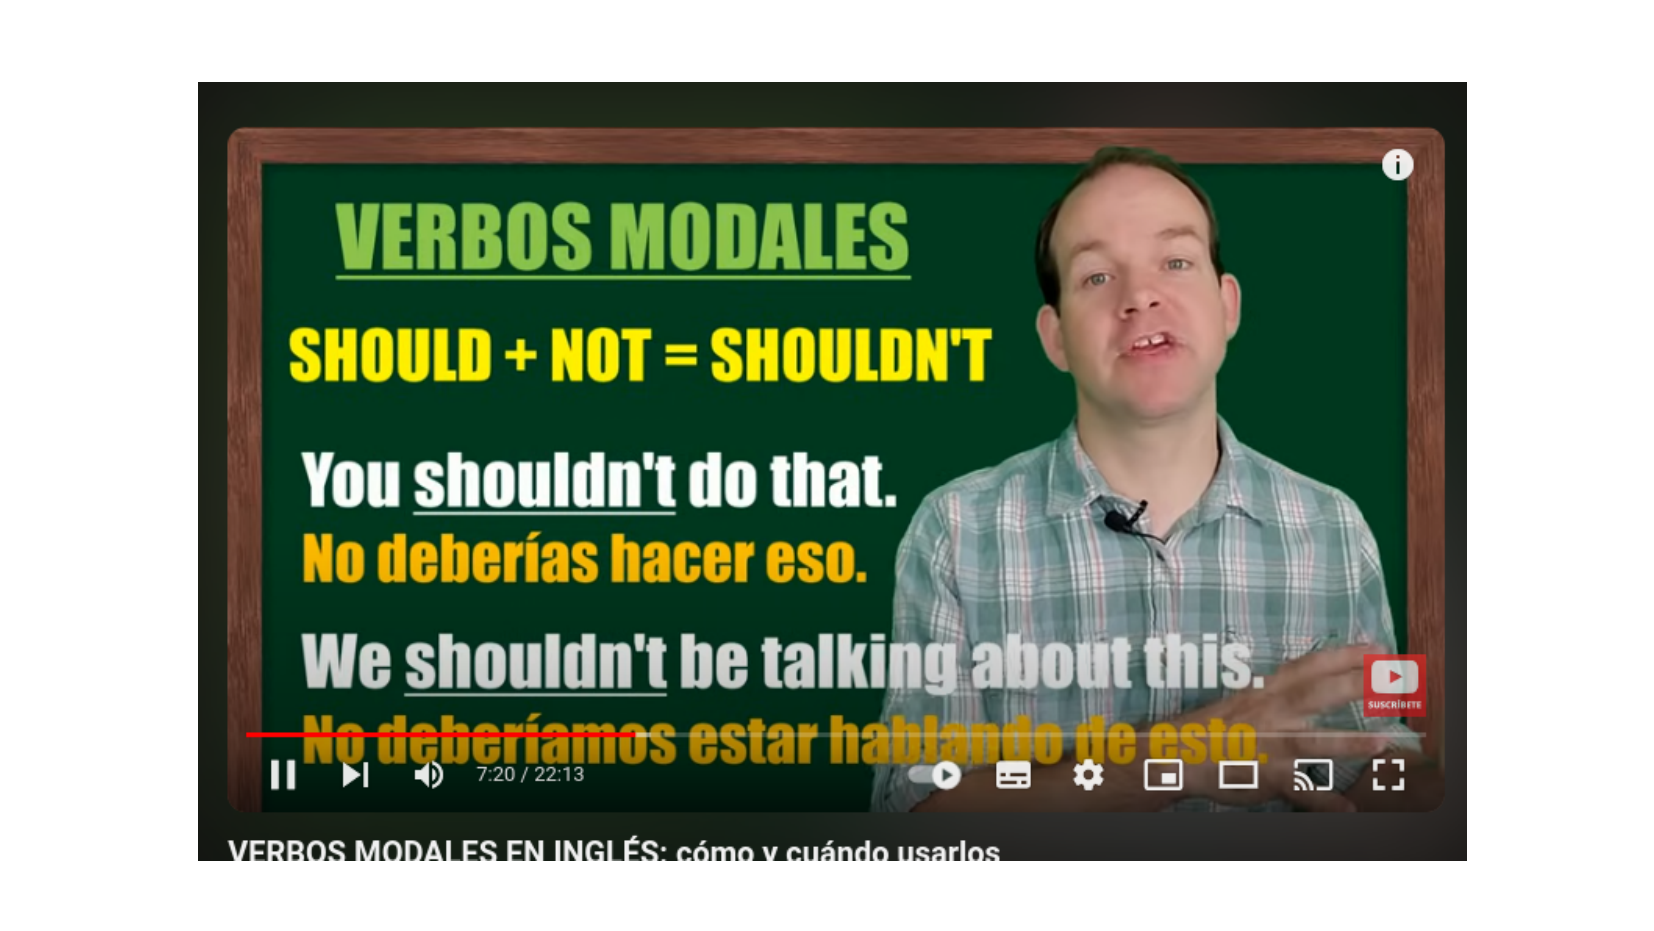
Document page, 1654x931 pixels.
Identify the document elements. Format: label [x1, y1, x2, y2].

picture [198, 82, 1467, 861]
